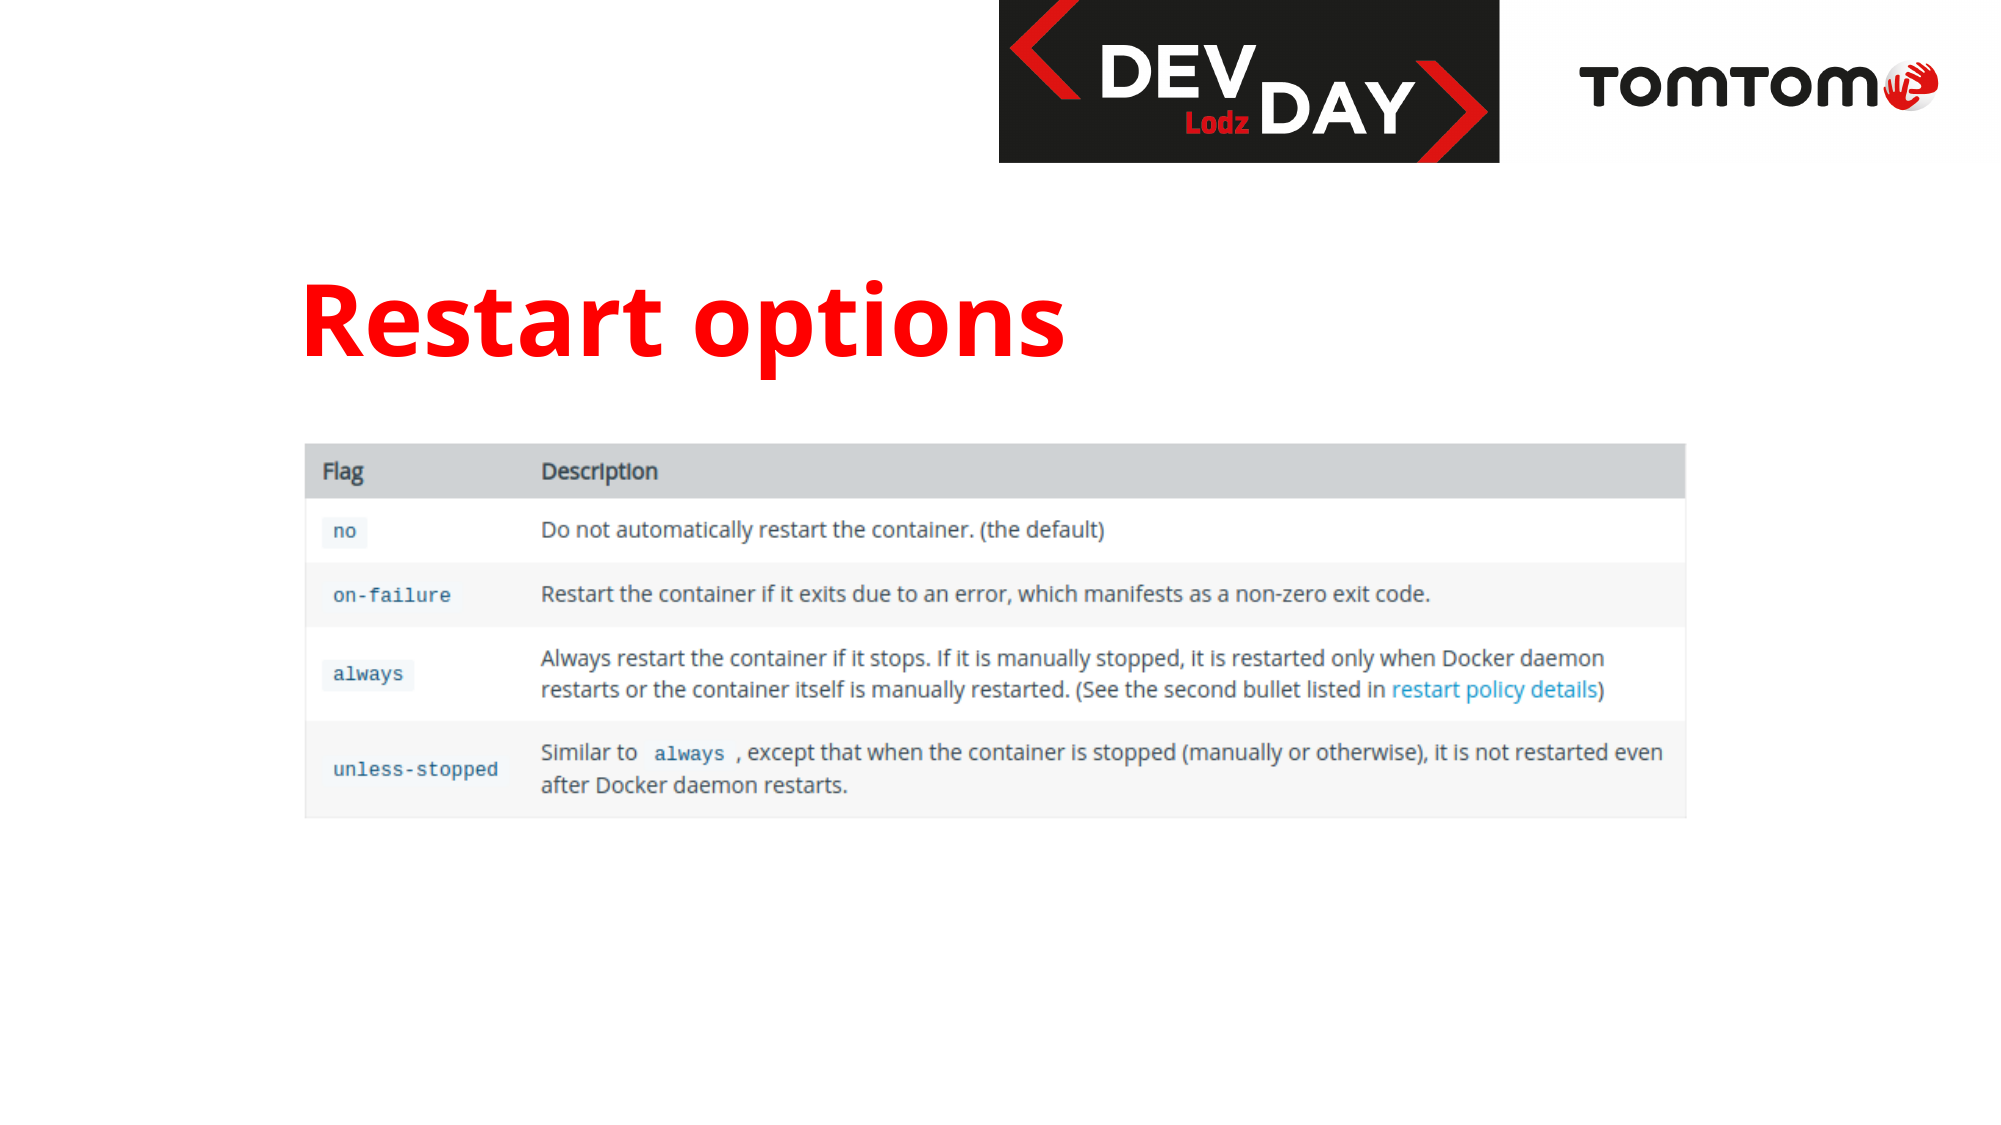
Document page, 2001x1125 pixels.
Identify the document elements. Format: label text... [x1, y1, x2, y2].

picture [999, 0, 2000, 164]
text_box Restart options [283, 249, 1717, 385]
picture [302, 436, 1701, 831]
